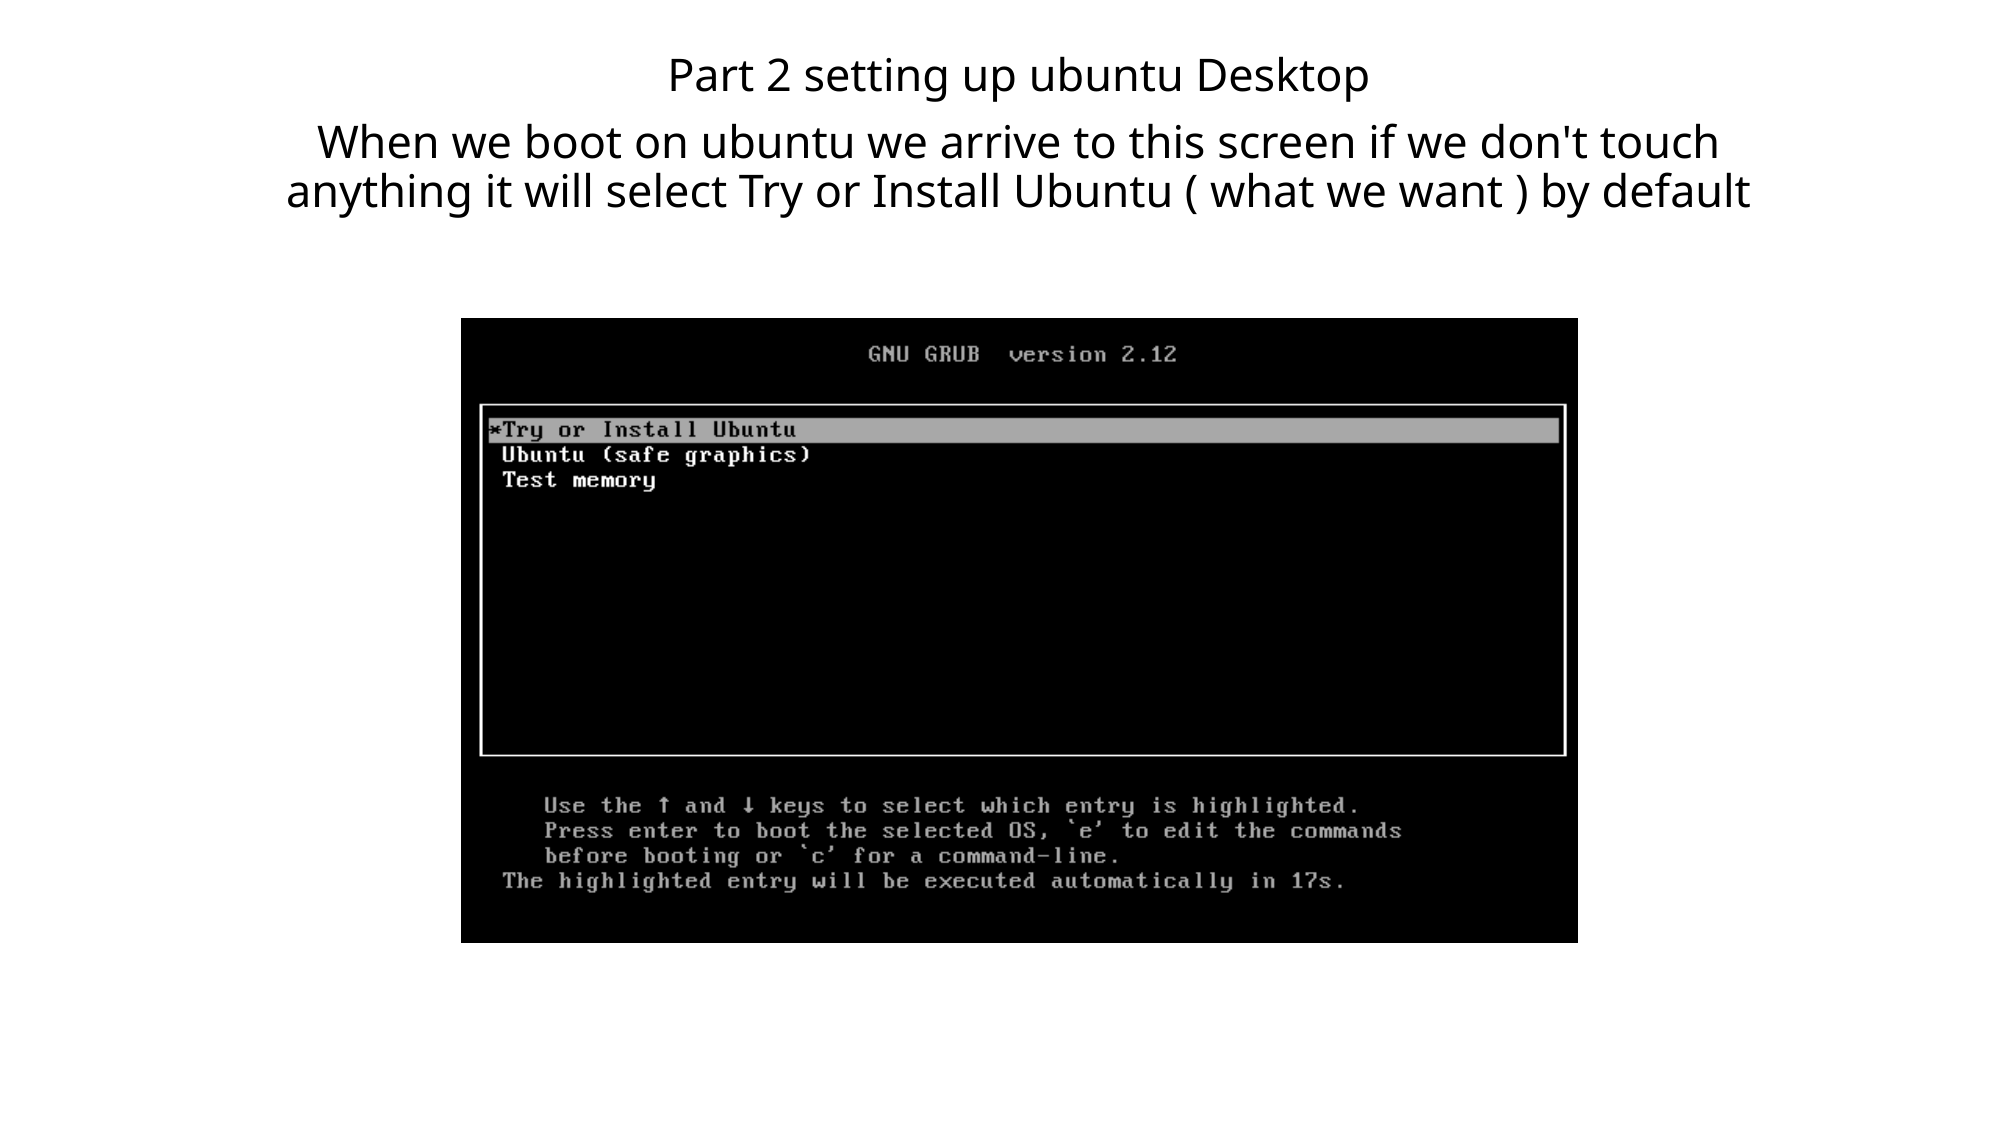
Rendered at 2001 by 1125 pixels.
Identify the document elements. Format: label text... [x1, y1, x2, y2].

picture [461, 318, 1578, 943]
subtitle Part 2 setting up ubuntu Desktop When we boot on ubuntu we arrive to this screen if we don't touch anything it will select Try or Install Ubuntu ( what we want ) by default [269, 45, 1770, 271]
